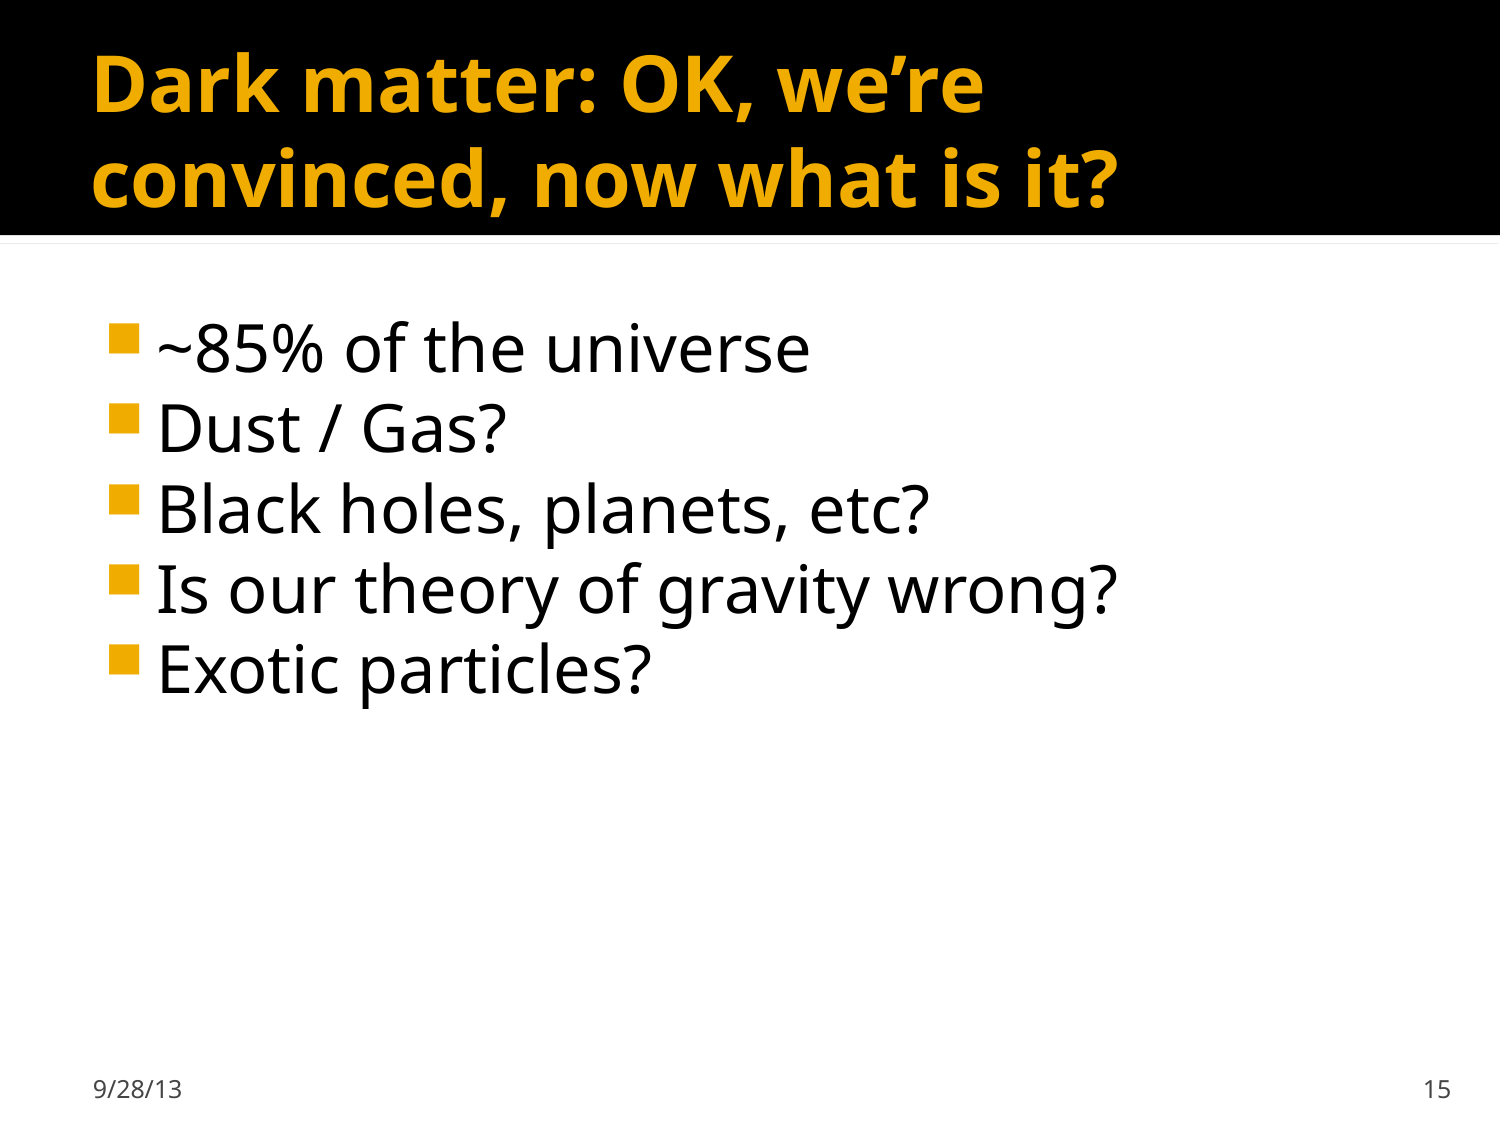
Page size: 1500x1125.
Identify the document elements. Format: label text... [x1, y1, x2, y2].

title Dark matter: OK, we’re convinced, now what is it? [75, 25, 1425, 231]
list ~85% of the universe Dust / Gas? Black holes, planets, etc? Is our theory of gravity wrong? Exotic particles? [75, 291, 1425, 1050]
slide_number <number> [1345, 1062, 1467, 1108]
slide_number 9/28/13 [75, 1062, 425, 1108]
